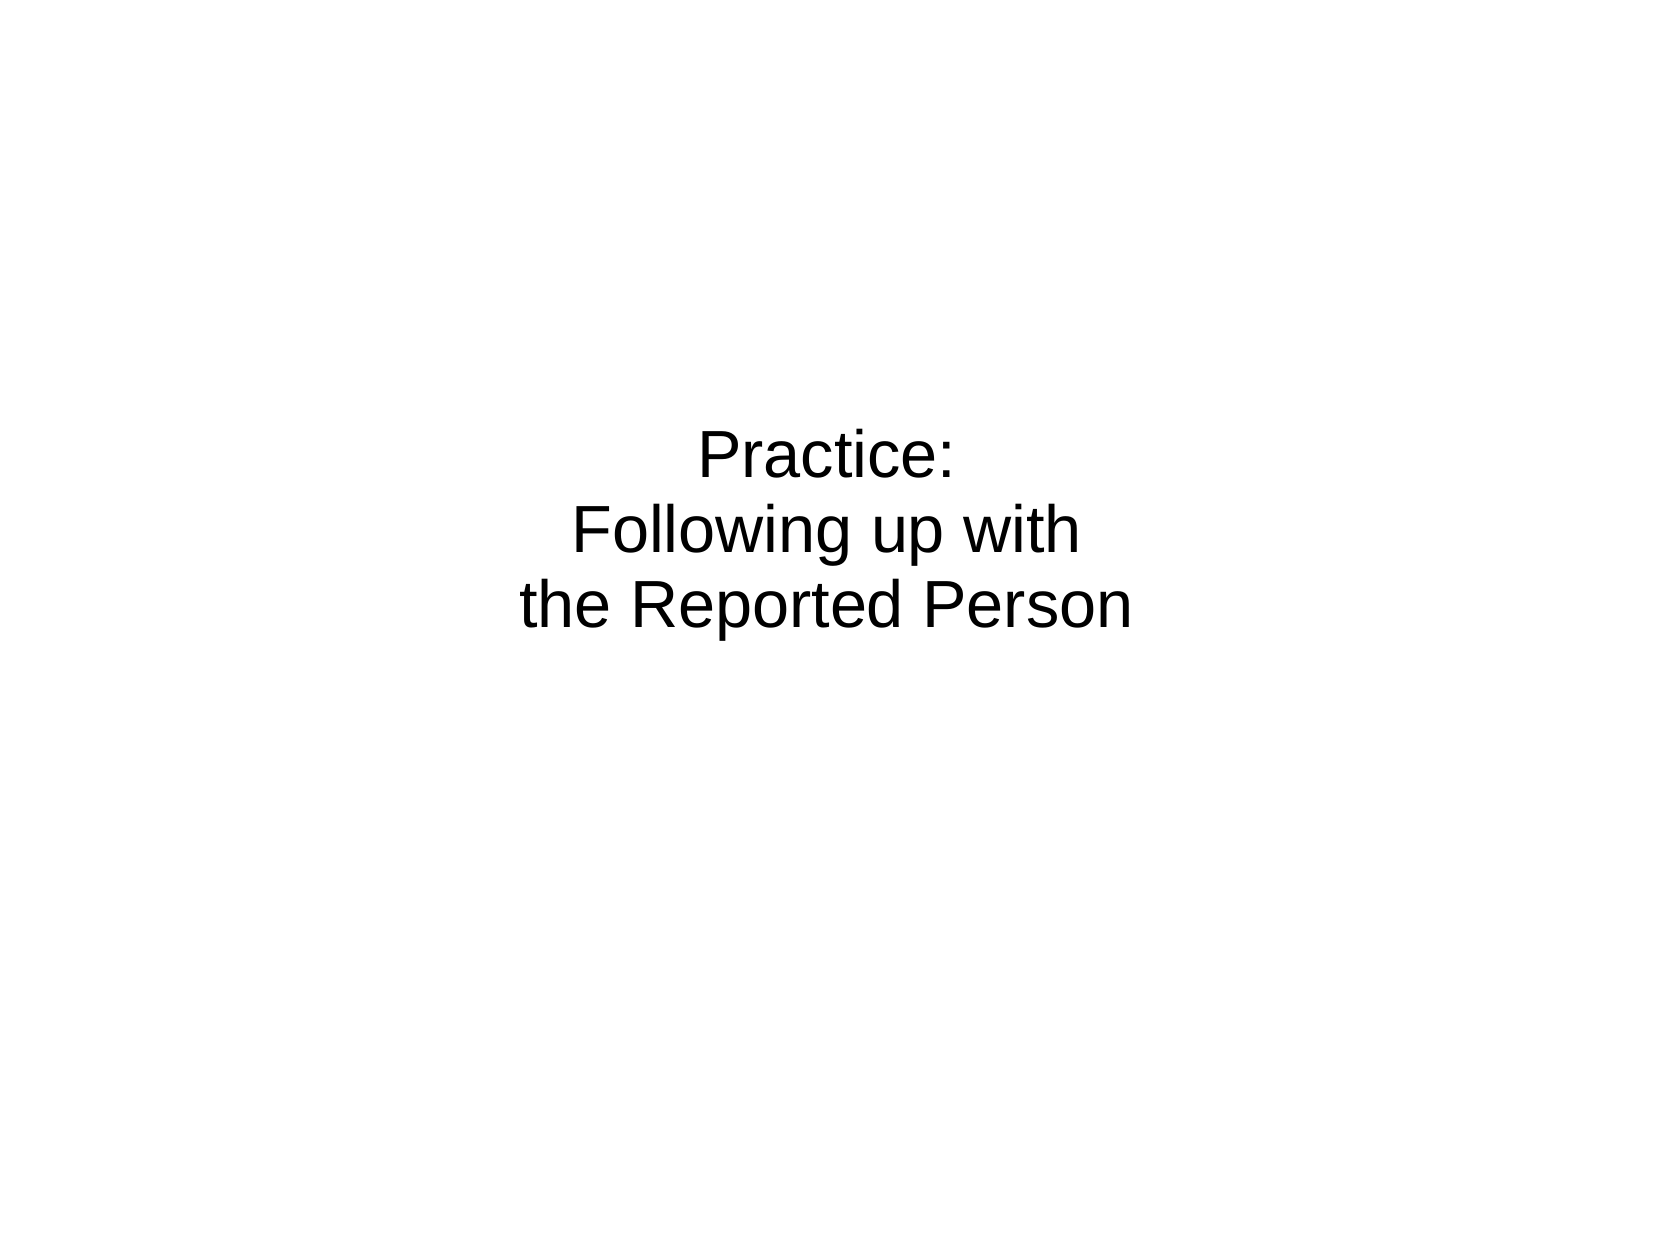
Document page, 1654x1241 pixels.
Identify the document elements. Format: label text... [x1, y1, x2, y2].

subtitle Practice: Following up with the Reported Person [82, 49, 1571, 1010]
